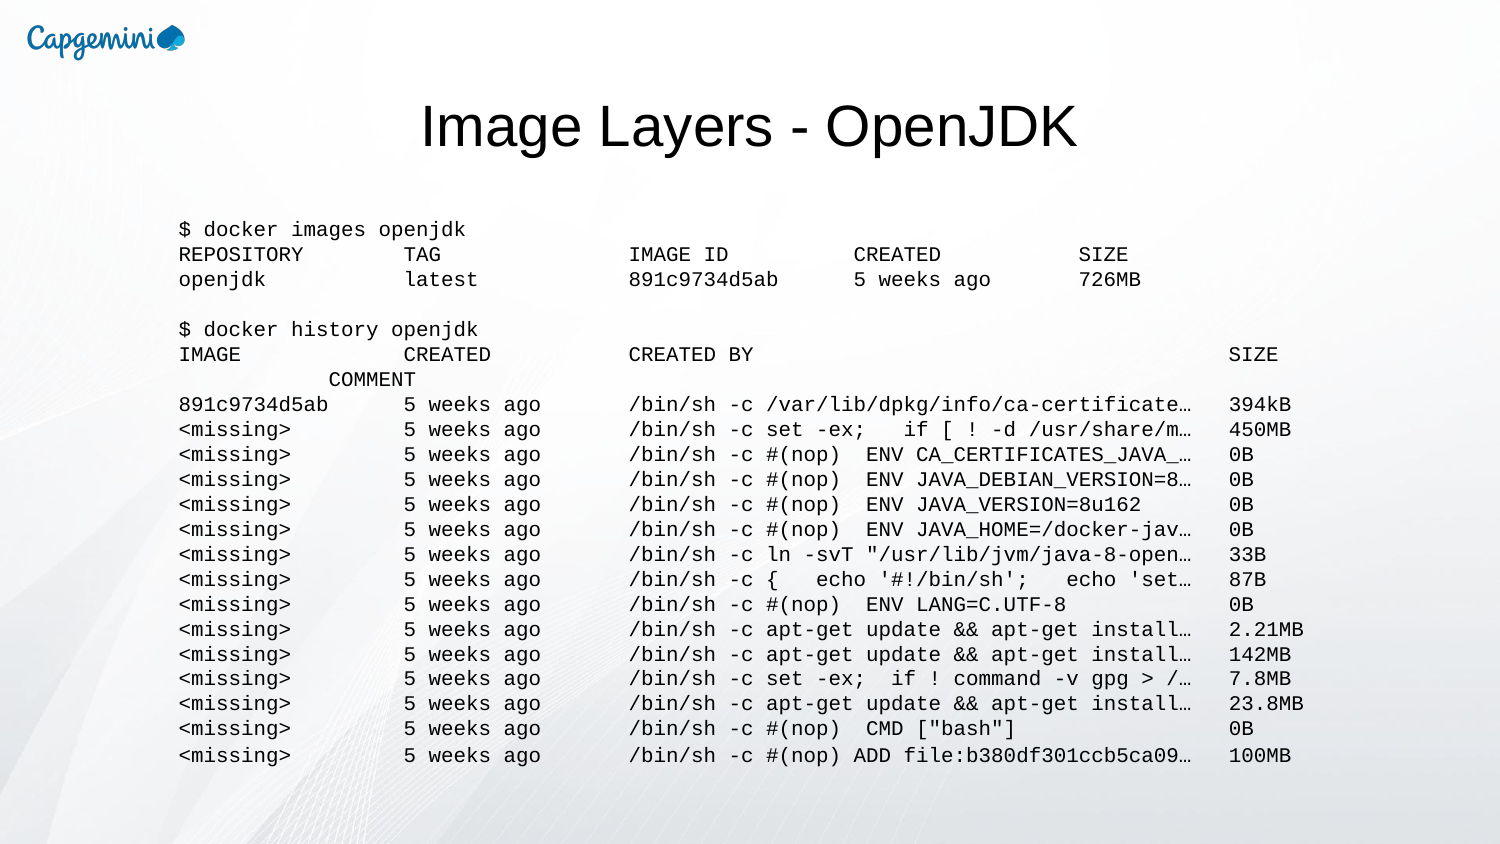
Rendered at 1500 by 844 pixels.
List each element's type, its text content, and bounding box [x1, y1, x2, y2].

title Image Layers - OpenJDK [51, 72, 1449, 167]
picture [0, 0, 1500, 844]
list $ docker images openjdk REPOSITORY TAG IMAGE ID CREATED SIZE openjdk latest 891c9734d5ab 5 weeks ago 726MB $ docker history openjdk IMAGE CREATED CREATED BY SIZE COMMENT 891c9734d5ab 5 weeks ago /bin/sh -c /var/lib/dpkg/info/ca-certificate… 394kB <missing> 5 weeks ago /bin/sh -c set -ex; if [ ! -d /usr/share/m… 450MB <missing> 5 weeks ago /bin/sh -c #(nop) ENV CA_CERTIFICATES_JAVA_… 0B <missing> 5 weeks ago /bin/sh -c #(nop) ENV JAVA_DEBIAN_VERSION=8… 0B <missing> 5 weeks ago /bin/sh -c #(nop) ENV JAVA_VERSION=8u162 0B <missing> 5 weeks ago /bin/sh -c #(nop) ENV JAVA_HOME=/docker-jav… 0B <missing> 5 weeks ago /bin/sh -c ln -svT "/usr/lib/jvm/java-8-open… 33B <missing> 5 weeks ago /bin/sh -c { echo '#!/bin/sh'; echo 'set… 87B <missing> 5 weeks ago /bin/sh -c #(nop) ENV LANG=C.UTF-8 0B <missing> 5 weeks ago /bin/sh -c apt-get update && apt-get install… 2.21MB <missing> 5 weeks ago /bin/sh -c apt-get update && apt-get install… 142MB <missing> 5 weeks ago /bin/sh -c set -ex; if ! command -v gpg > /… 7.8MB <missing> 5 weeks ago /bin/sh -c apt-get update && apt-get install… 23.8MB <missing> 5 weeks ago /bin/sh -c #(nop) CMD ["bash"] 0B <missing> 5 weeks ago /bin/sh -c #(nop) ADD file:b380df301ccb5ca09… 100MB [163, 200, 1337, 771]
